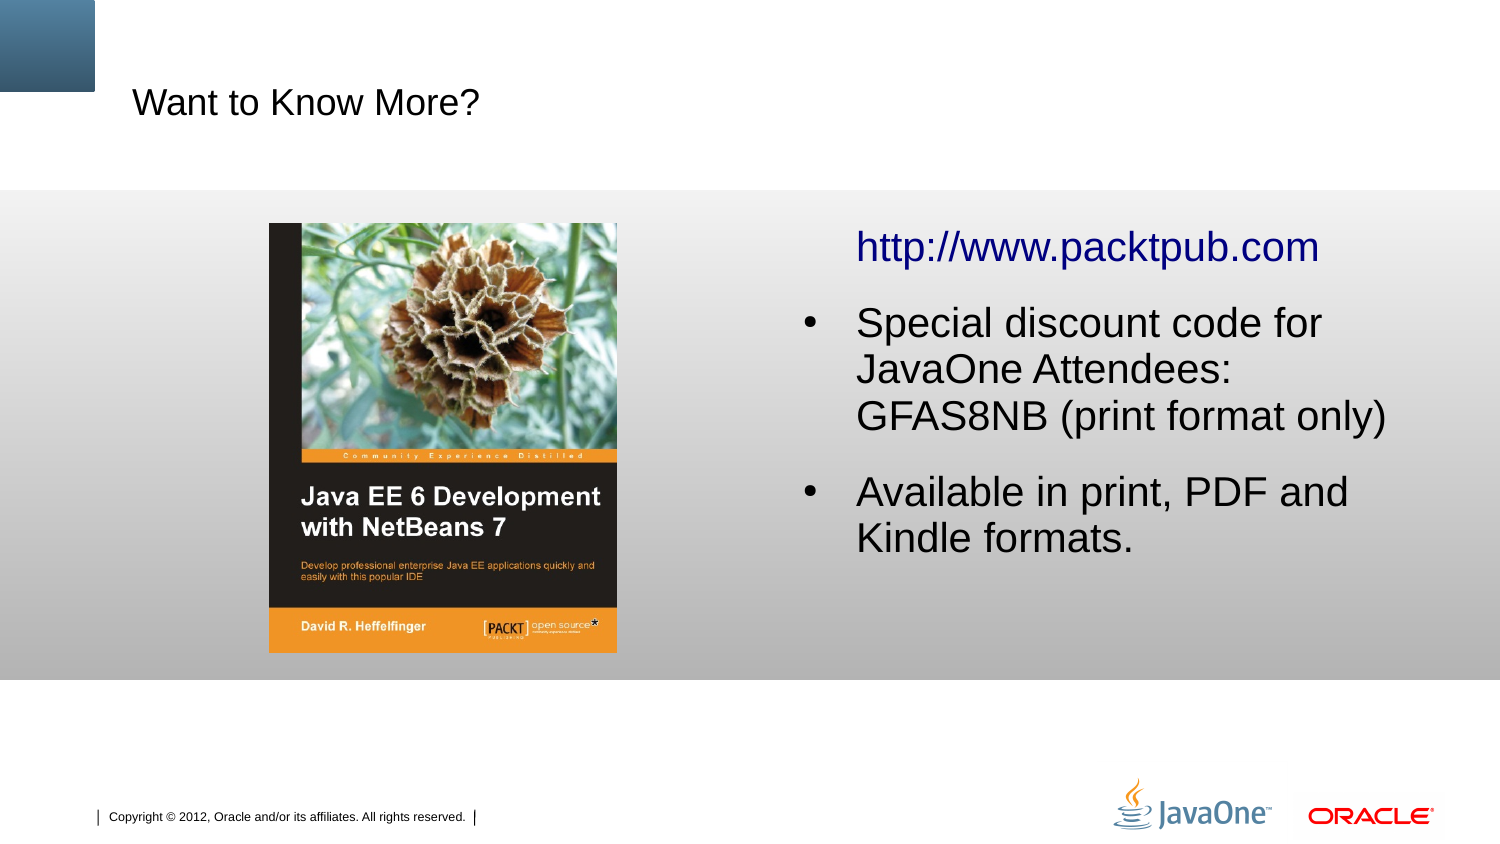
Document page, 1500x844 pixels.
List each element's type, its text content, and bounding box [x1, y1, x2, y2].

picture [269, 223, 617, 653]
title Want to Know More? [132, 40, 1407, 166]
picture [1293, 792, 1445, 840]
list http://www.packtpub.com Special discount code for JavaOne Attendees: GFAS8NB (print format only) Available in print, PDF and Kindle formats. [785, 223, 1408, 653]
picture [1097, 761, 1288, 844]
